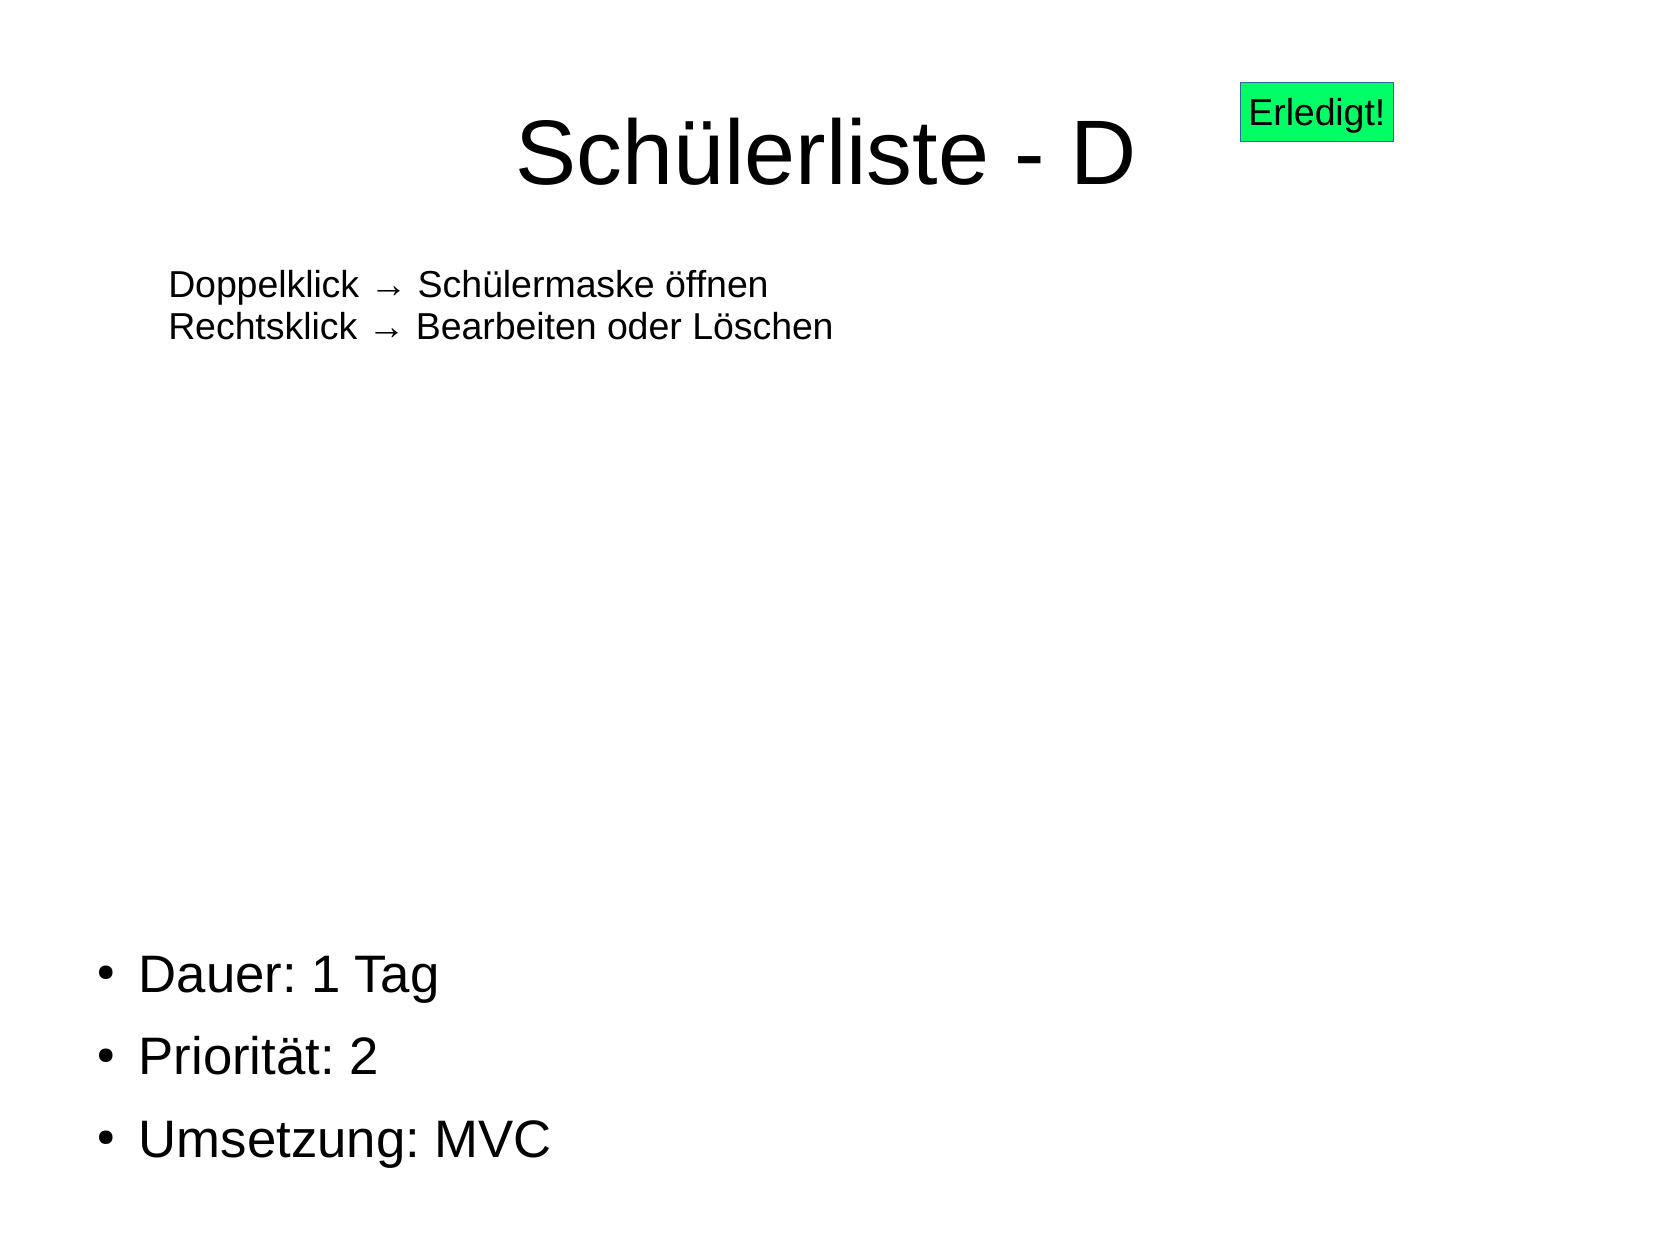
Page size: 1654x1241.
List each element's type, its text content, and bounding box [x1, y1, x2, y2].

text_box Erledigt! [1240, 82, 1394, 142]
title Schülerliste - D [82, 49, 1571, 257]
text_box Doppelklick → Schülermaske öffnen Rechtsklick → Bearbeiten oder Löschen [153, 256, 1134, 356]
list Dauer: 1 Tag Priorität: 2 Umsetzung: MVC [82, 944, 1571, 1170]
